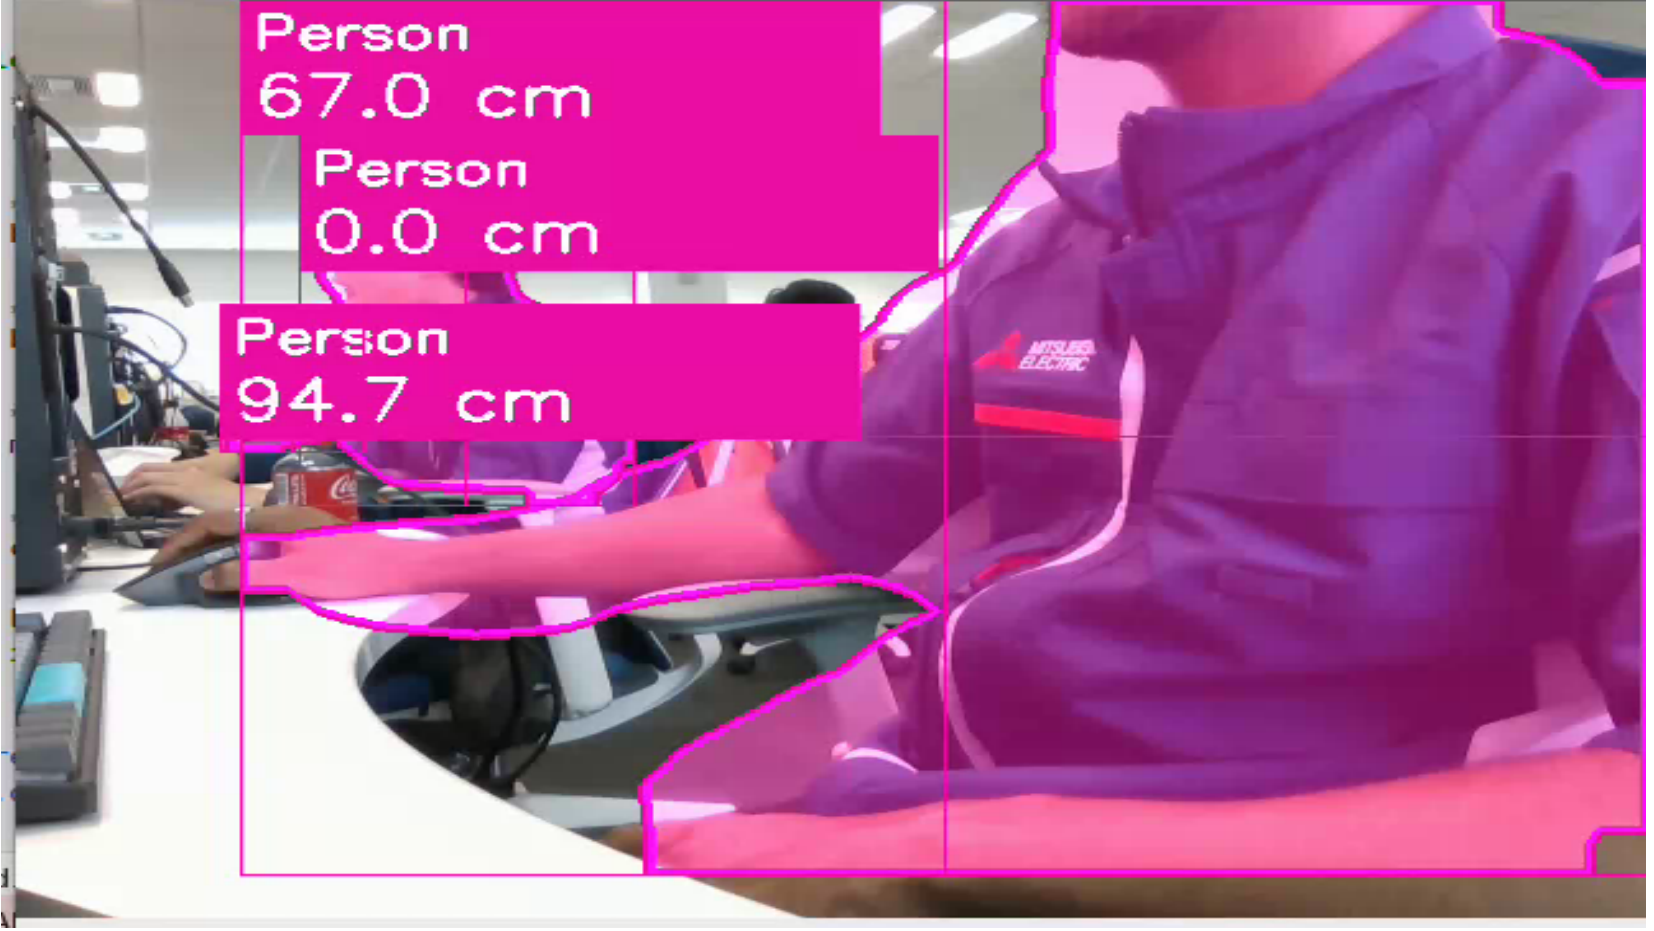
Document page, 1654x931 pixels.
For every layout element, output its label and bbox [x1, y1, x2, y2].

text_box [1, 0, 1647, 929]
